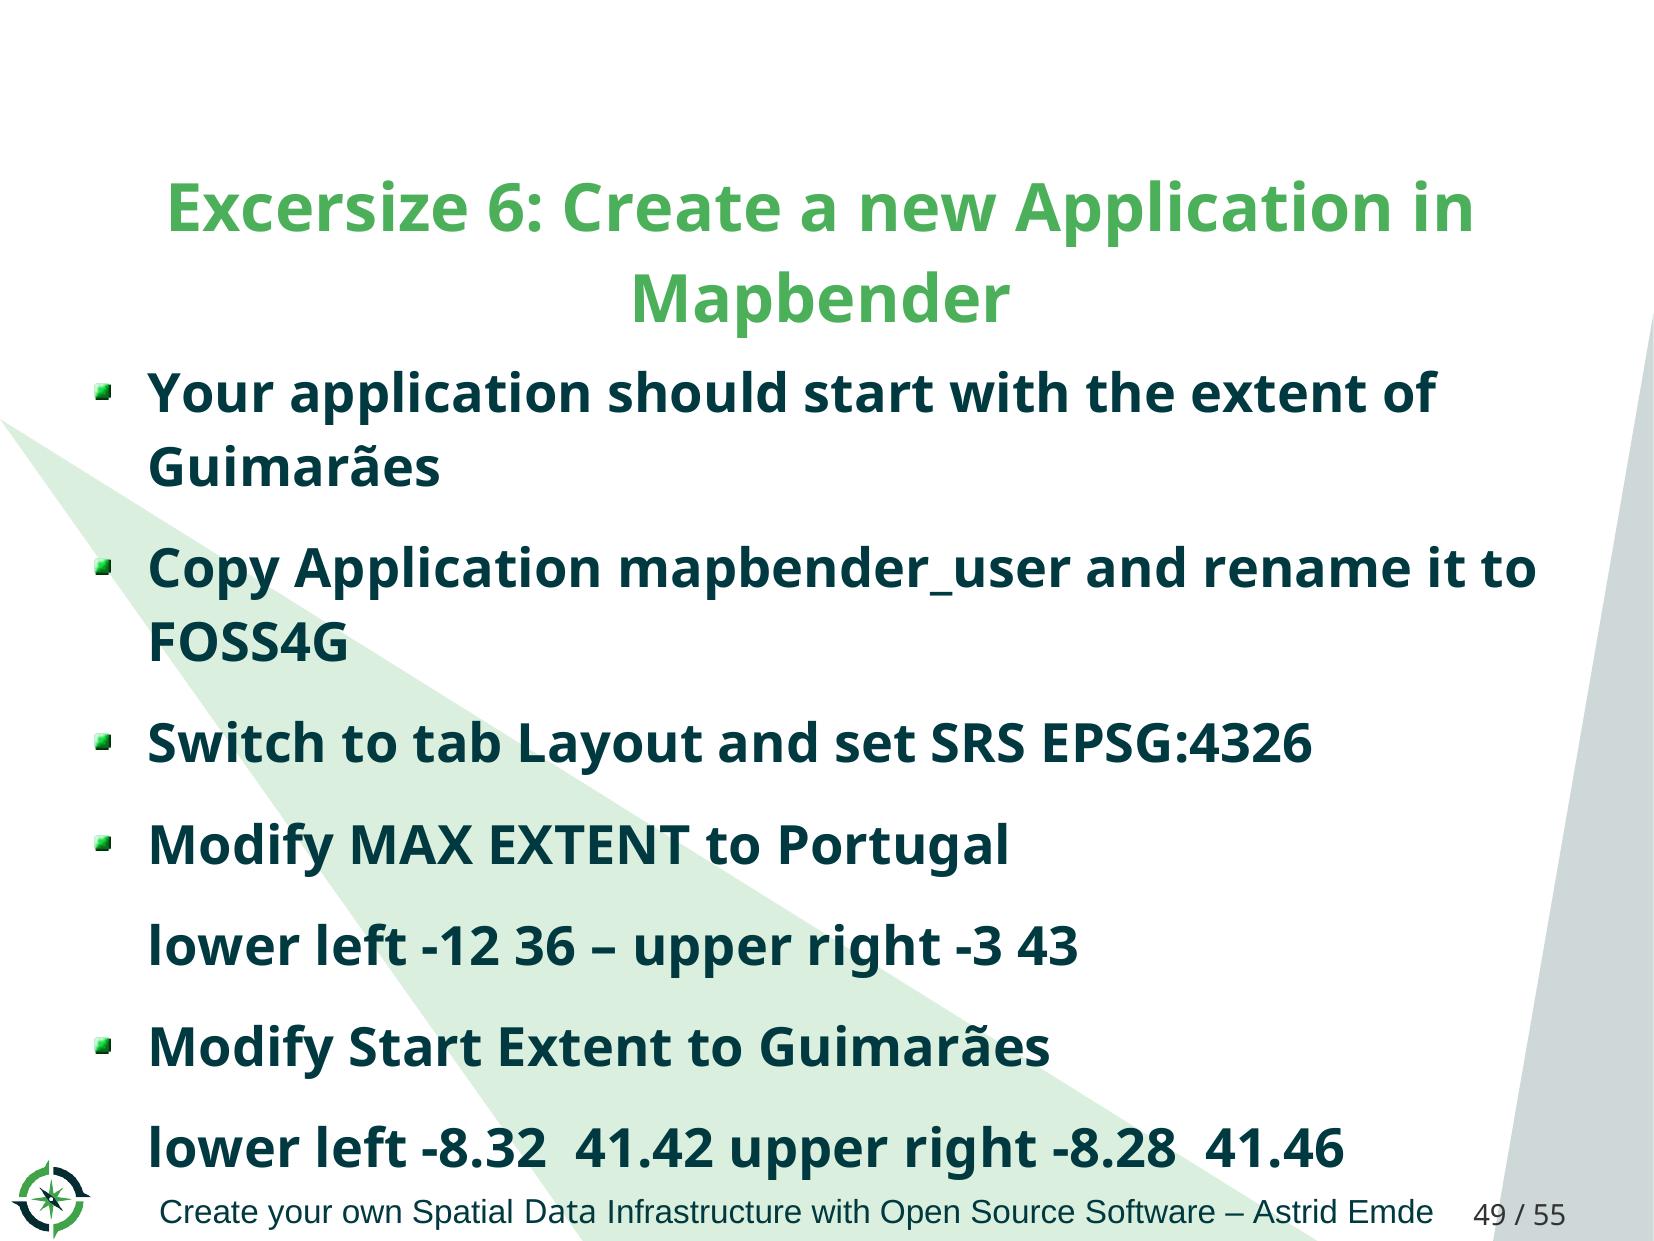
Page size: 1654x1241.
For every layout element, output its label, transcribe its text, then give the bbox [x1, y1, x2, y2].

picture [10, 1158, 76, 1240]
title Excersize 6: Create a new Application in Mapbender [76, 163, 1565, 339]
list Your application should start with the extent of Guimarães Copy Application mapbender_user and rename it to FOSS4G Switch to tab Layout and set SRS EPSG:4326 Modify MAX EXTENT to Portugal lower left -12 36 – upper right -3 43 Modify Start Extent to Guimarães lower left -8.32 41.42 upper right -8.28 41.46 [76, 354, 1565, 1241]
